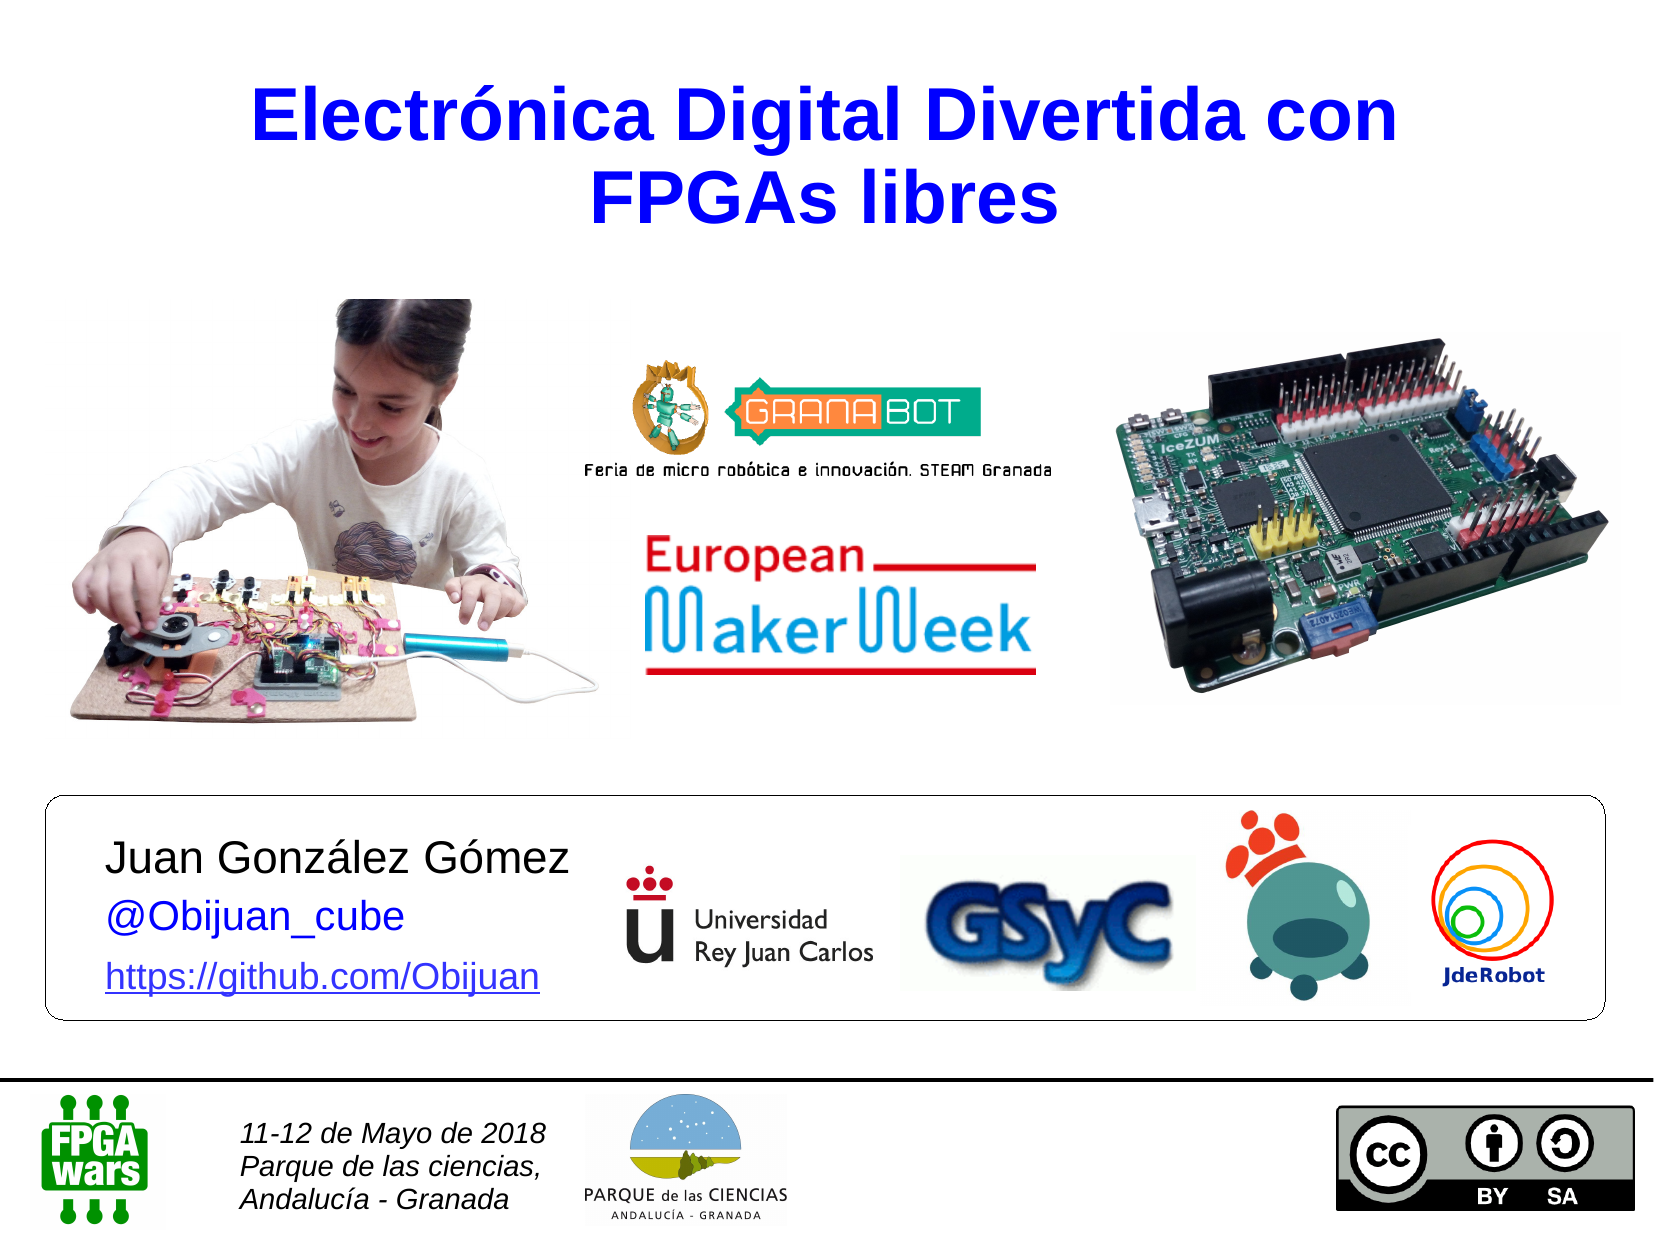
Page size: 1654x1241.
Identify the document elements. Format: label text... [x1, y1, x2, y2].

picture [1336, 1094, 1636, 1221]
picture [45, 299, 1051, 739]
picture [30, 1094, 166, 1230]
picture [610, 855, 886, 976]
text_box [45, 795, 1606, 1021]
text_box @Obijuan_cube [90, 885, 451, 961]
picture [1200, 810, 1576, 1006]
picture [900, 855, 1196, 991]
picture [1110, 332, 1621, 706]
text_box 11-12 de Mayo de 2018 Parque de las ciencias, Andalucía - Granada [225, 1110, 585, 1224]
text_box https://github.com/Obijuan [90, 948, 556, 1006]
title Electrónica Digital Divertida con FPGAs libres [165, 45, 1486, 268]
picture [585, 1094, 787, 1226]
picture [645, 535, 1036, 676]
text_box Juan González Gómez [90, 825, 601, 916]
